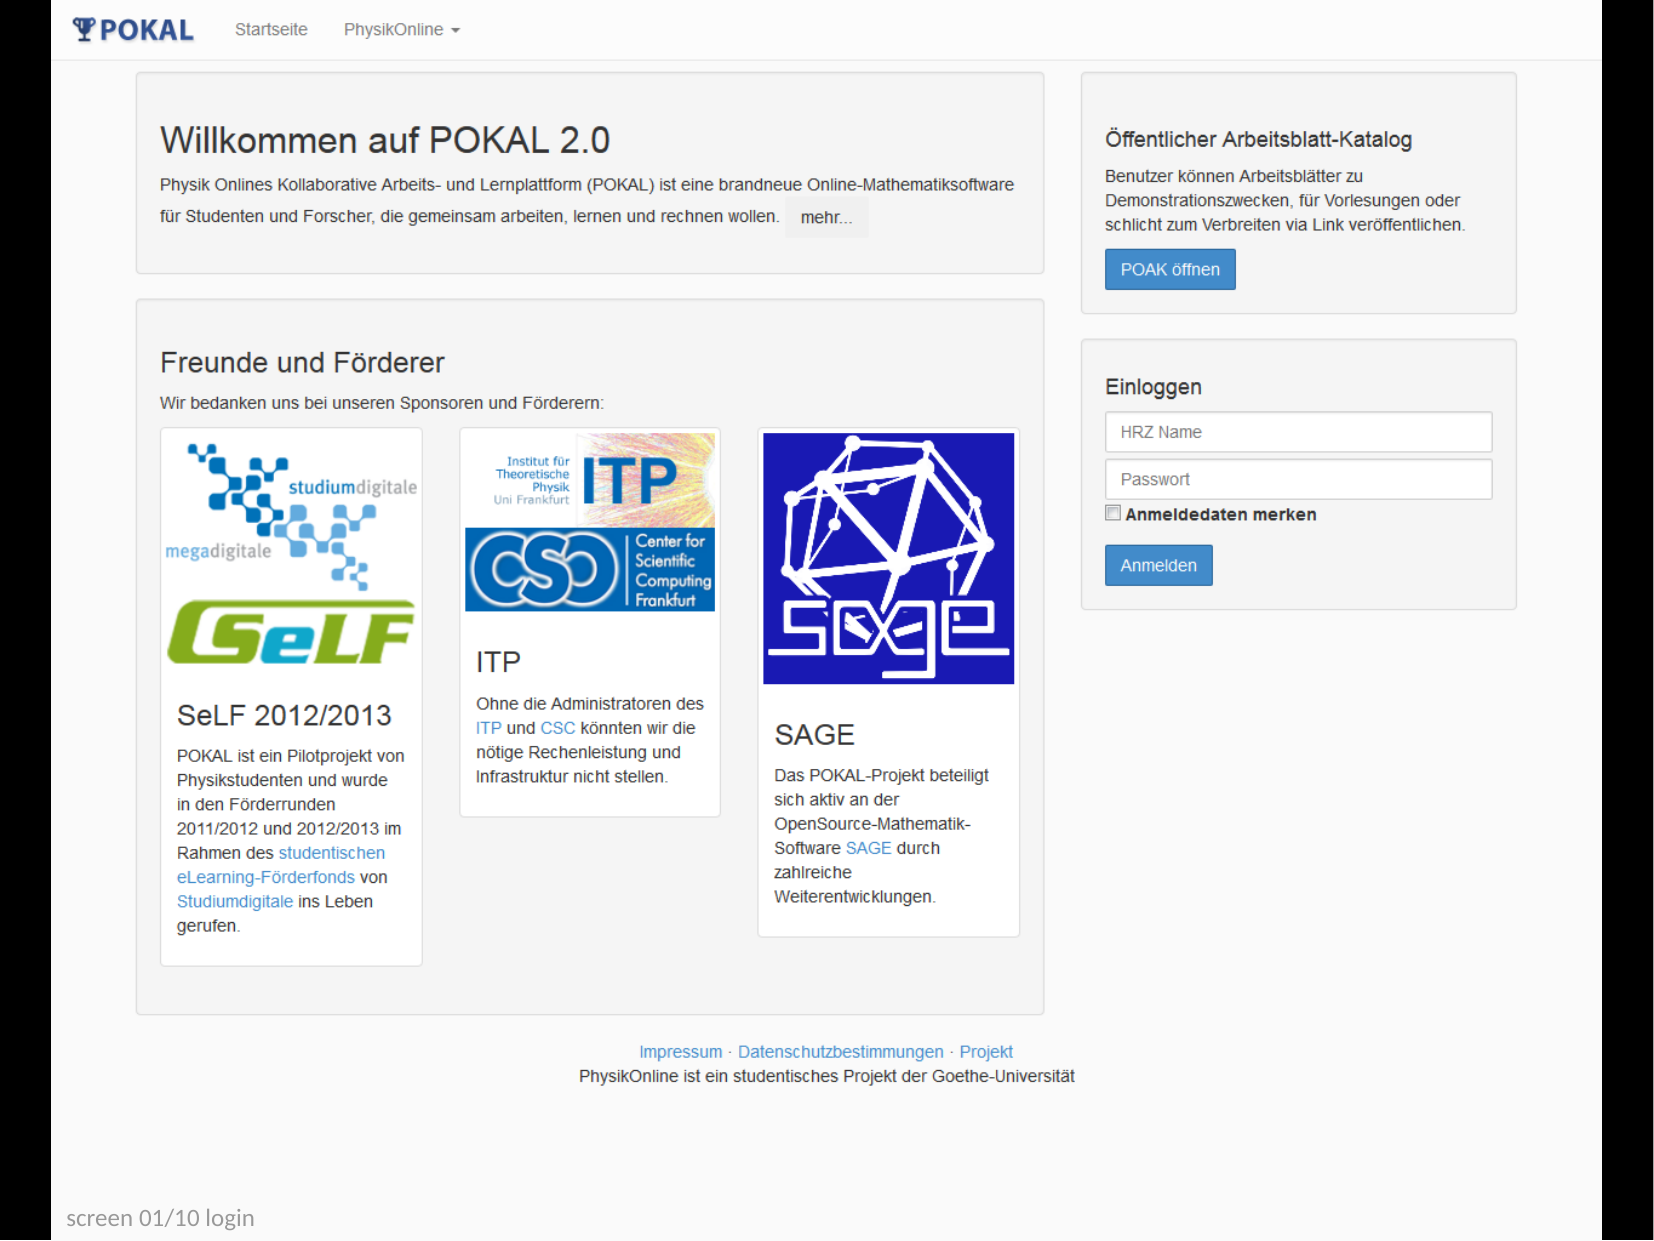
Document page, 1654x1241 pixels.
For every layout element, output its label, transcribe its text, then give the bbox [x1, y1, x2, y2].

text_box screen 01/10 login [51, 1200, 271, 1241]
picture [51, 0, 1602, 1241]
